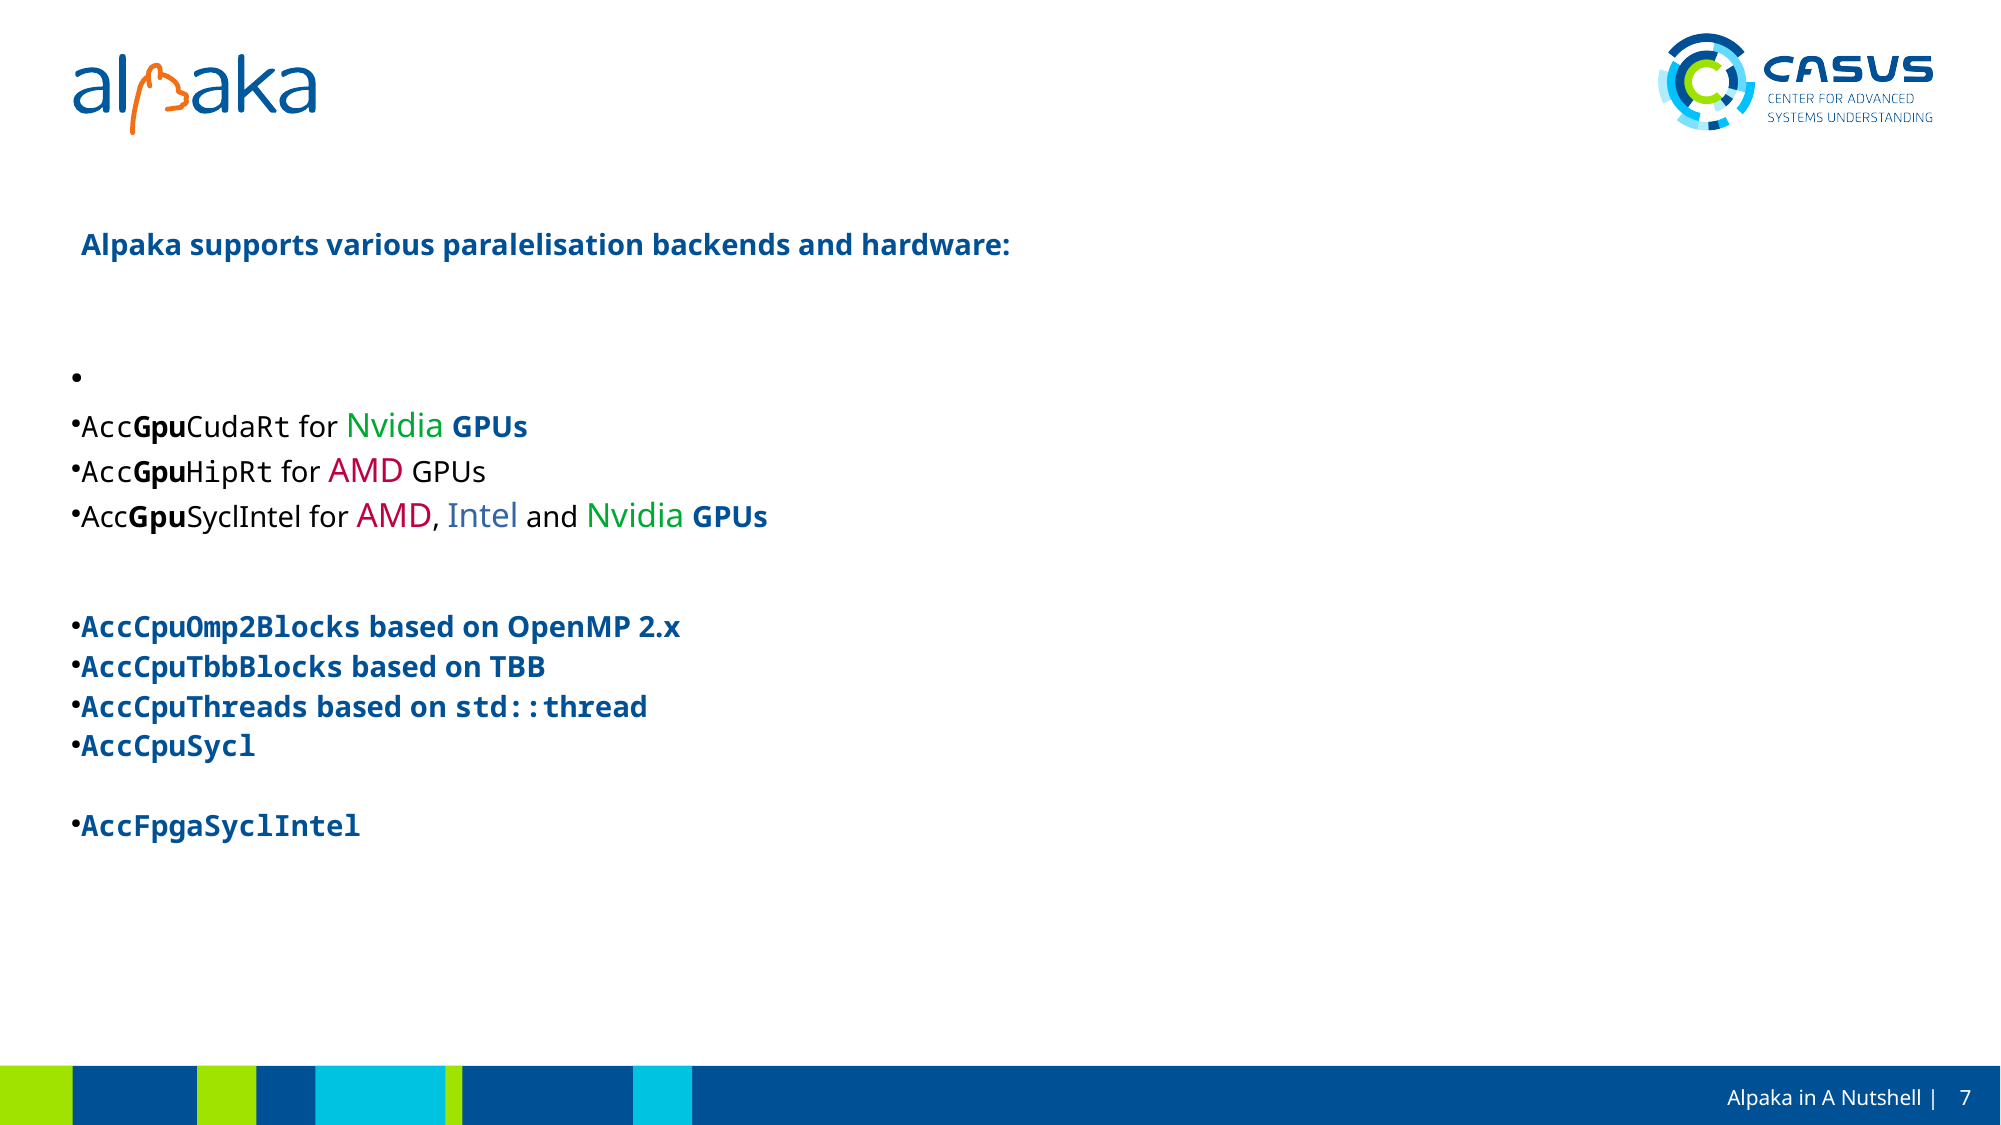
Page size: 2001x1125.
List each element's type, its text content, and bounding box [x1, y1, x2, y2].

list Alpaka supports various paralelisation backends and hardware: AccGpuCudaRt for Nvidia GPUs AccGpuHipRt for AMD GPUs AccGpuSyclIntel for AMD, Intel and Nvidia GPUs AccCpuOmp2Blocks based on OpenMP 2.x AccCpuTbbBlocks based on TBB AccCpuThreads based on std::thread AccCpuSycl AccFpgaSyclIntel [70, 224, 1028, 961]
picture [1658, 33, 1933, 131]
picture [72, 53, 317, 136]
